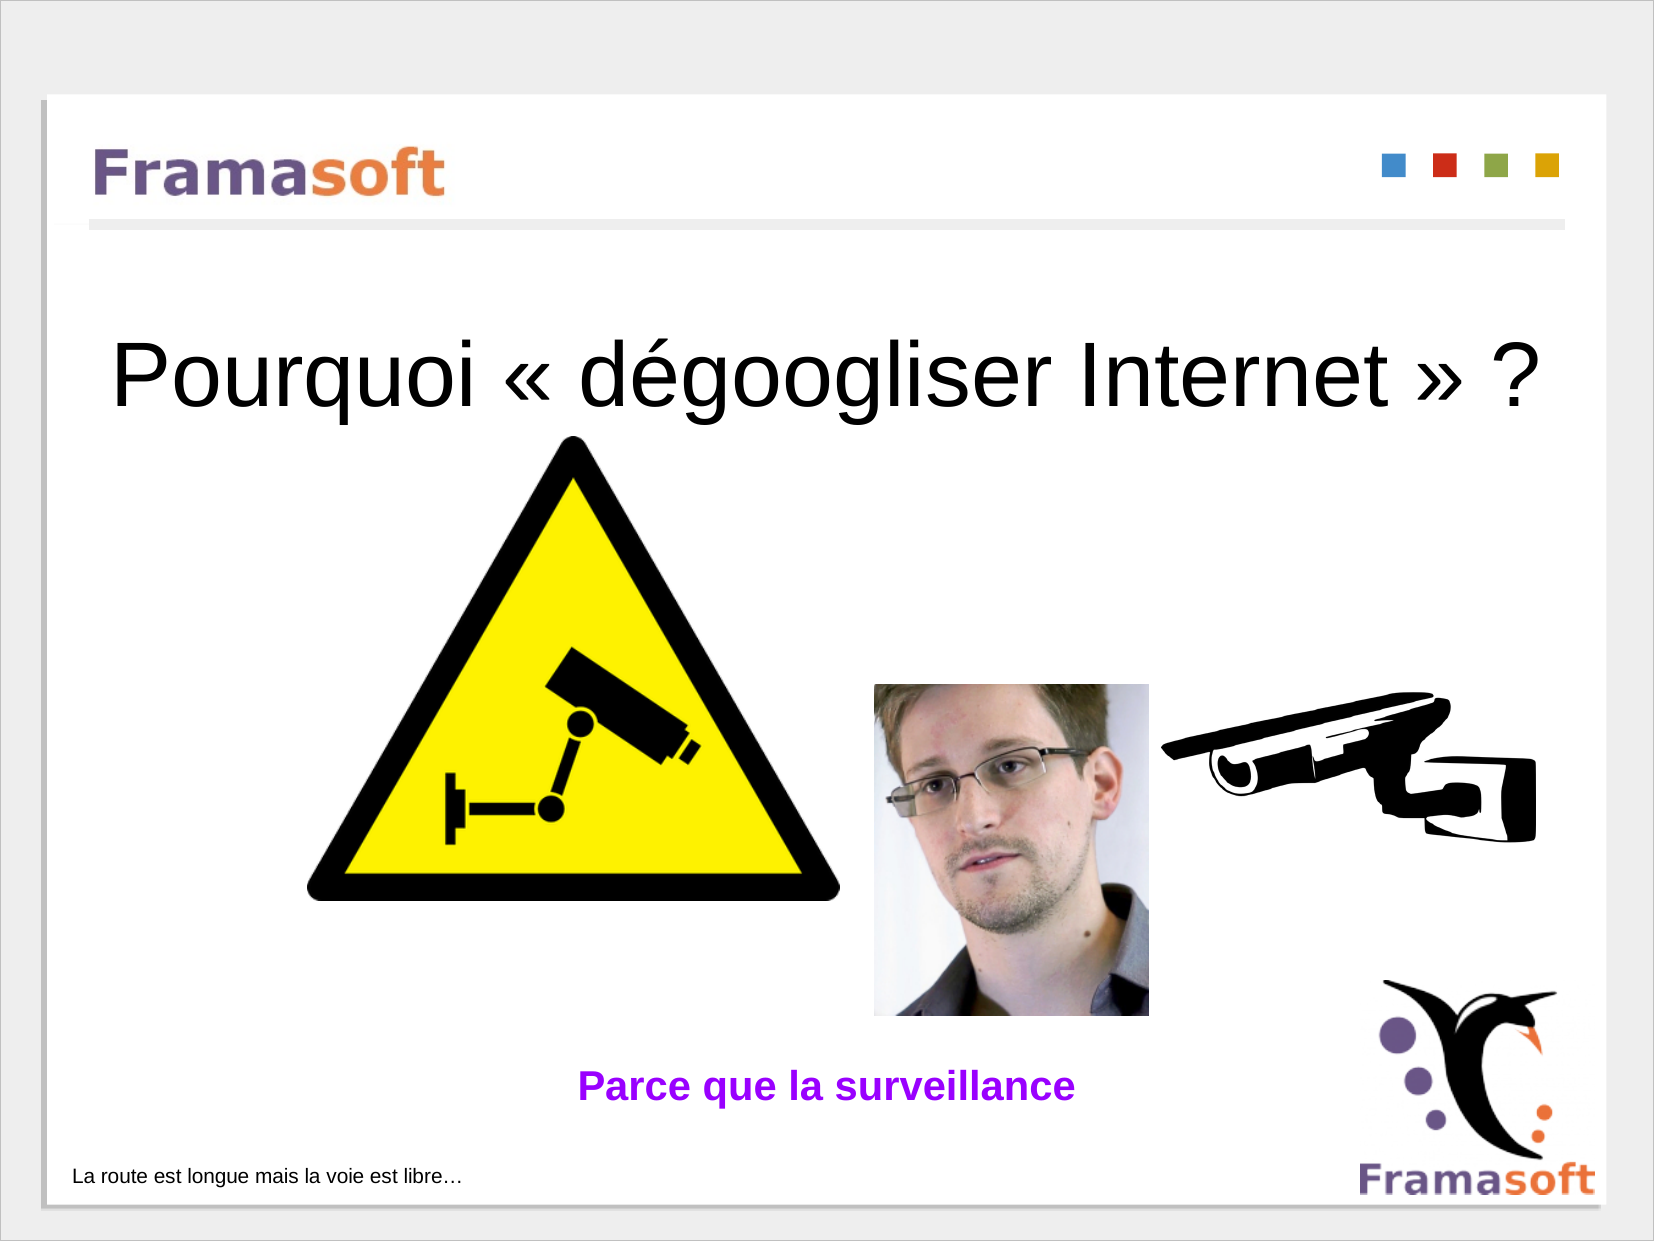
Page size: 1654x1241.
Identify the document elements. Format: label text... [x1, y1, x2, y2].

picture [874, 684, 1149, 1016]
picture [307, 436, 840, 901]
picture [1161, 673, 1536, 861]
title Pourquoi « dégoogliser Internet » ? [47, 271, 1607, 479]
text_box [0, 0, 1654, 1241]
text_box Parce que la surveillance [472, 1062, 1182, 1175]
picture [1360, 980, 1595, 1195]
picture [54, 104, 508, 225]
text_box La route est longue mais la voie est libre… [57, 1157, 591, 1241]
